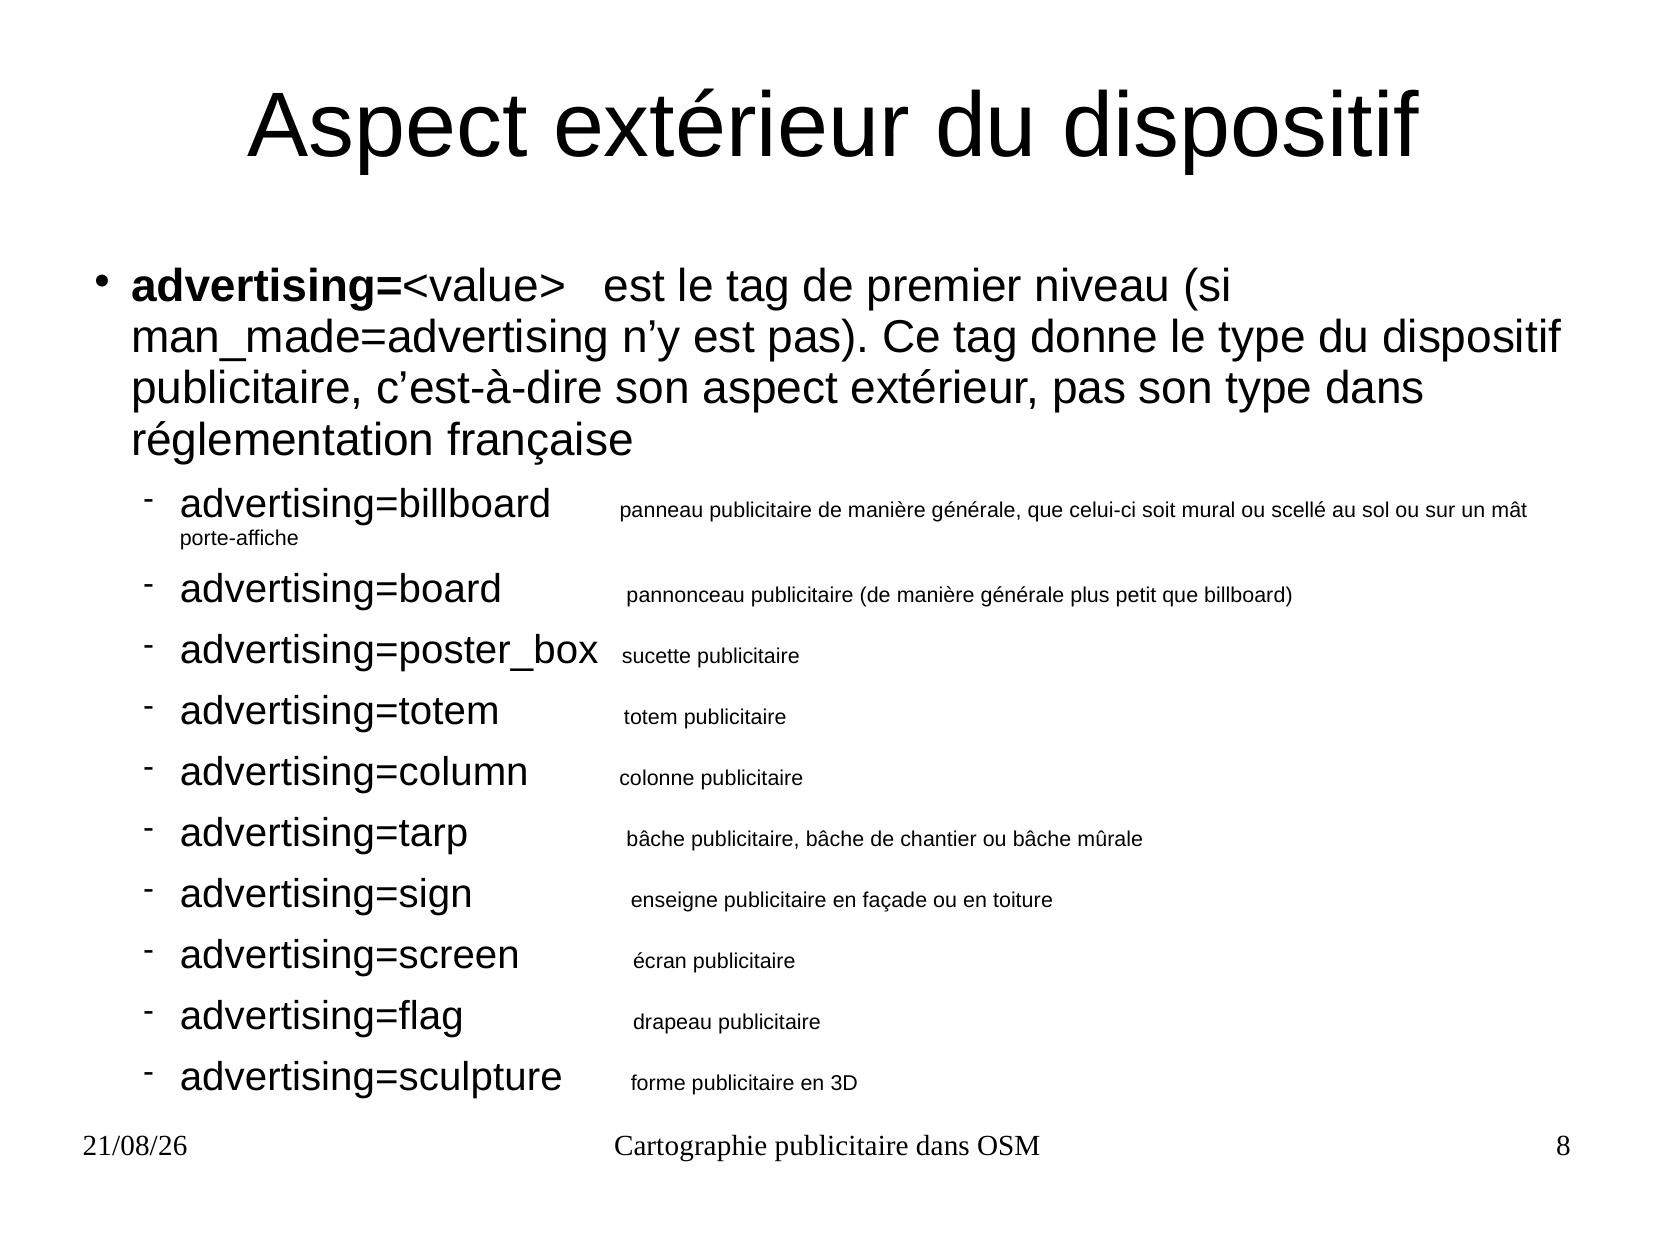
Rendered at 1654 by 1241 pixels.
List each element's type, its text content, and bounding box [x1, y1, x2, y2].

title Aspect extérieur du dispositif [90, 19, 1579, 225]
list advertising=<value> est le tag de premier niveau (si man_made=advertising n’y est pas). Ce tag donne le type du dispositif publicitaire, c’est-à-dire son aspect extérieur, pas son type dans réglementation française advertising=billboard panneau publicitaire de manière générale, que celui-ci soit mural ou scellé au sol ou sur un mât porte-affiche advertising=board pannonceau publicitaire (de manière générale plus petit que billboard) advertising=poster_box sucette publicitaire advertising=totem totem publicitaire advertising=column colonne publicitaire advertising=tarp bâche publicitaire, bâche de chantier ou bâche mûrale advertising=sign enseigne publicitaire en façade ou en toiture advertising=screen écran publicitaire advertising=flag drapeau publicitaire advertising=sculpture forme publicitaire en 3D [82, 179, 1571, 1110]
